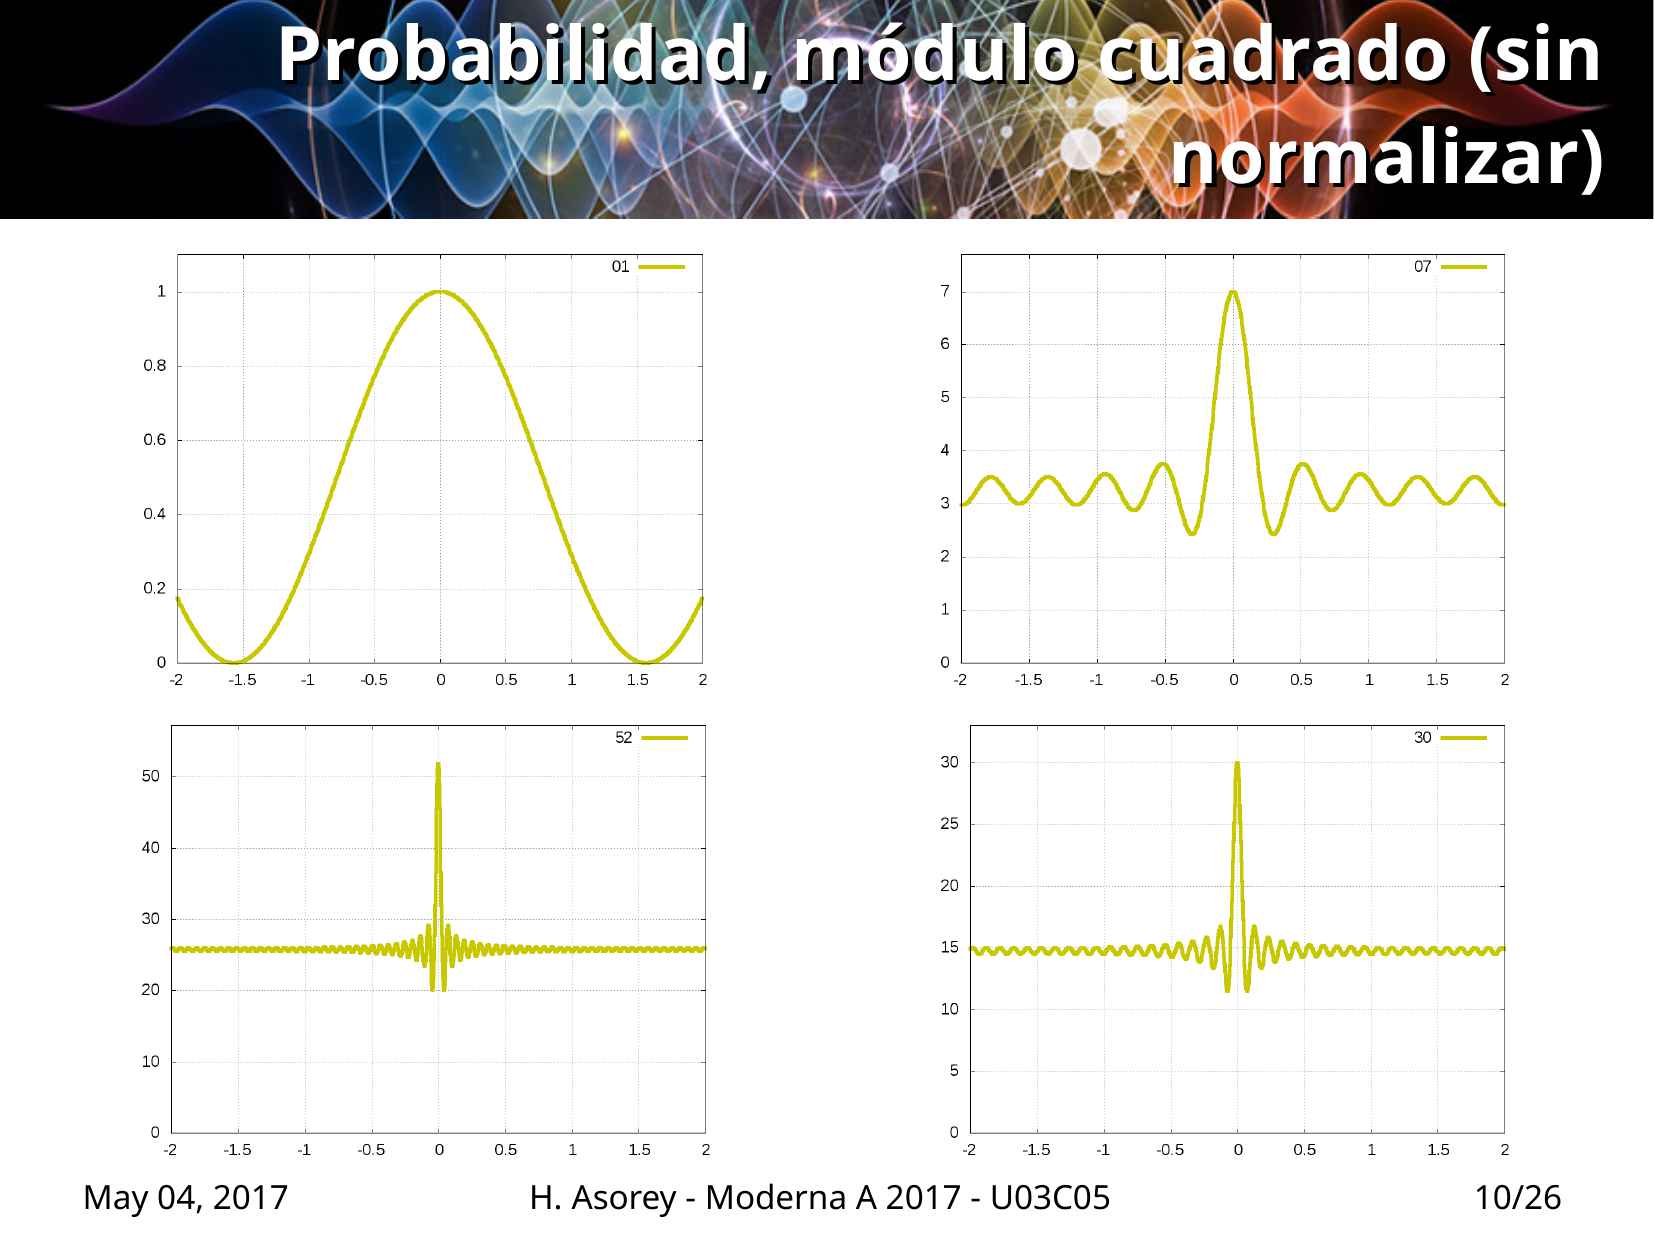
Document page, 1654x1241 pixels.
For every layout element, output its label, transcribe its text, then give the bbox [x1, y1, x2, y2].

title Probabilidad, módulo cuadrado (sin normalizar) [45, 15, 1606, 191]
picture [941, 254, 1509, 685]
picture [142, 725, 710, 1155]
picture [941, 725, 1509, 1155]
picture [0, 0, 1654, 219]
picture [144, 254, 707, 685]
